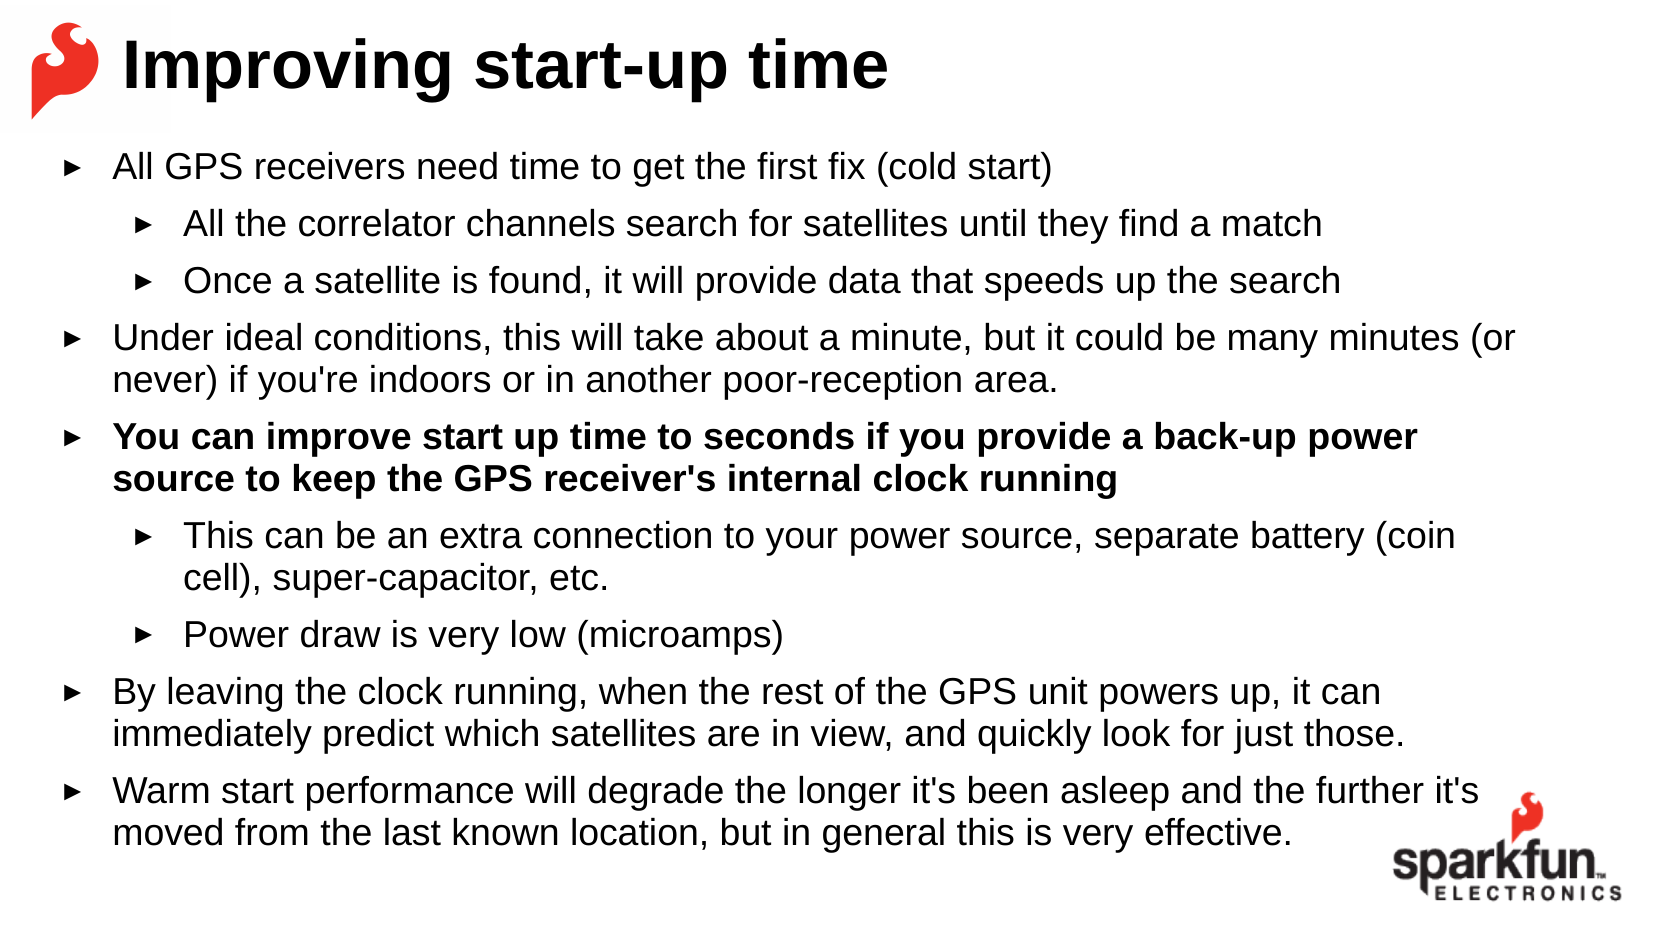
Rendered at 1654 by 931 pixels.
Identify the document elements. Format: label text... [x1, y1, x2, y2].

picture [0, 5, 171, 133]
title Improving start-up time [122, 26, 1546, 104]
list All GPS receivers need time to get the first fix (cold start) All the correlator channels search for satellites until they find a match Once a satellite is found, it will provide data that speeds up the search Under ideal conditions, this will take about a minute, but it could be many minutes (or never) if you're indoors or in another poor-reception area. You can improve start up time to seconds if you provide a back-up power source to keep the GPS receiver's internal clock running This can be an extra connection to your power source, separate battery (coin cell), super-capacitor, etc. Power draw is very low (microamps) By leaving the clock running, when the rest of the GPS unit powers up, it can immediately predict which satellites are in view, and quickly look for just those. Warm start performance will degrade the longer it's been asleep and the further it's moved from the last known location, but in general this is very effective. [41, 145, 1530, 857]
picture [1363, 749, 1651, 926]
